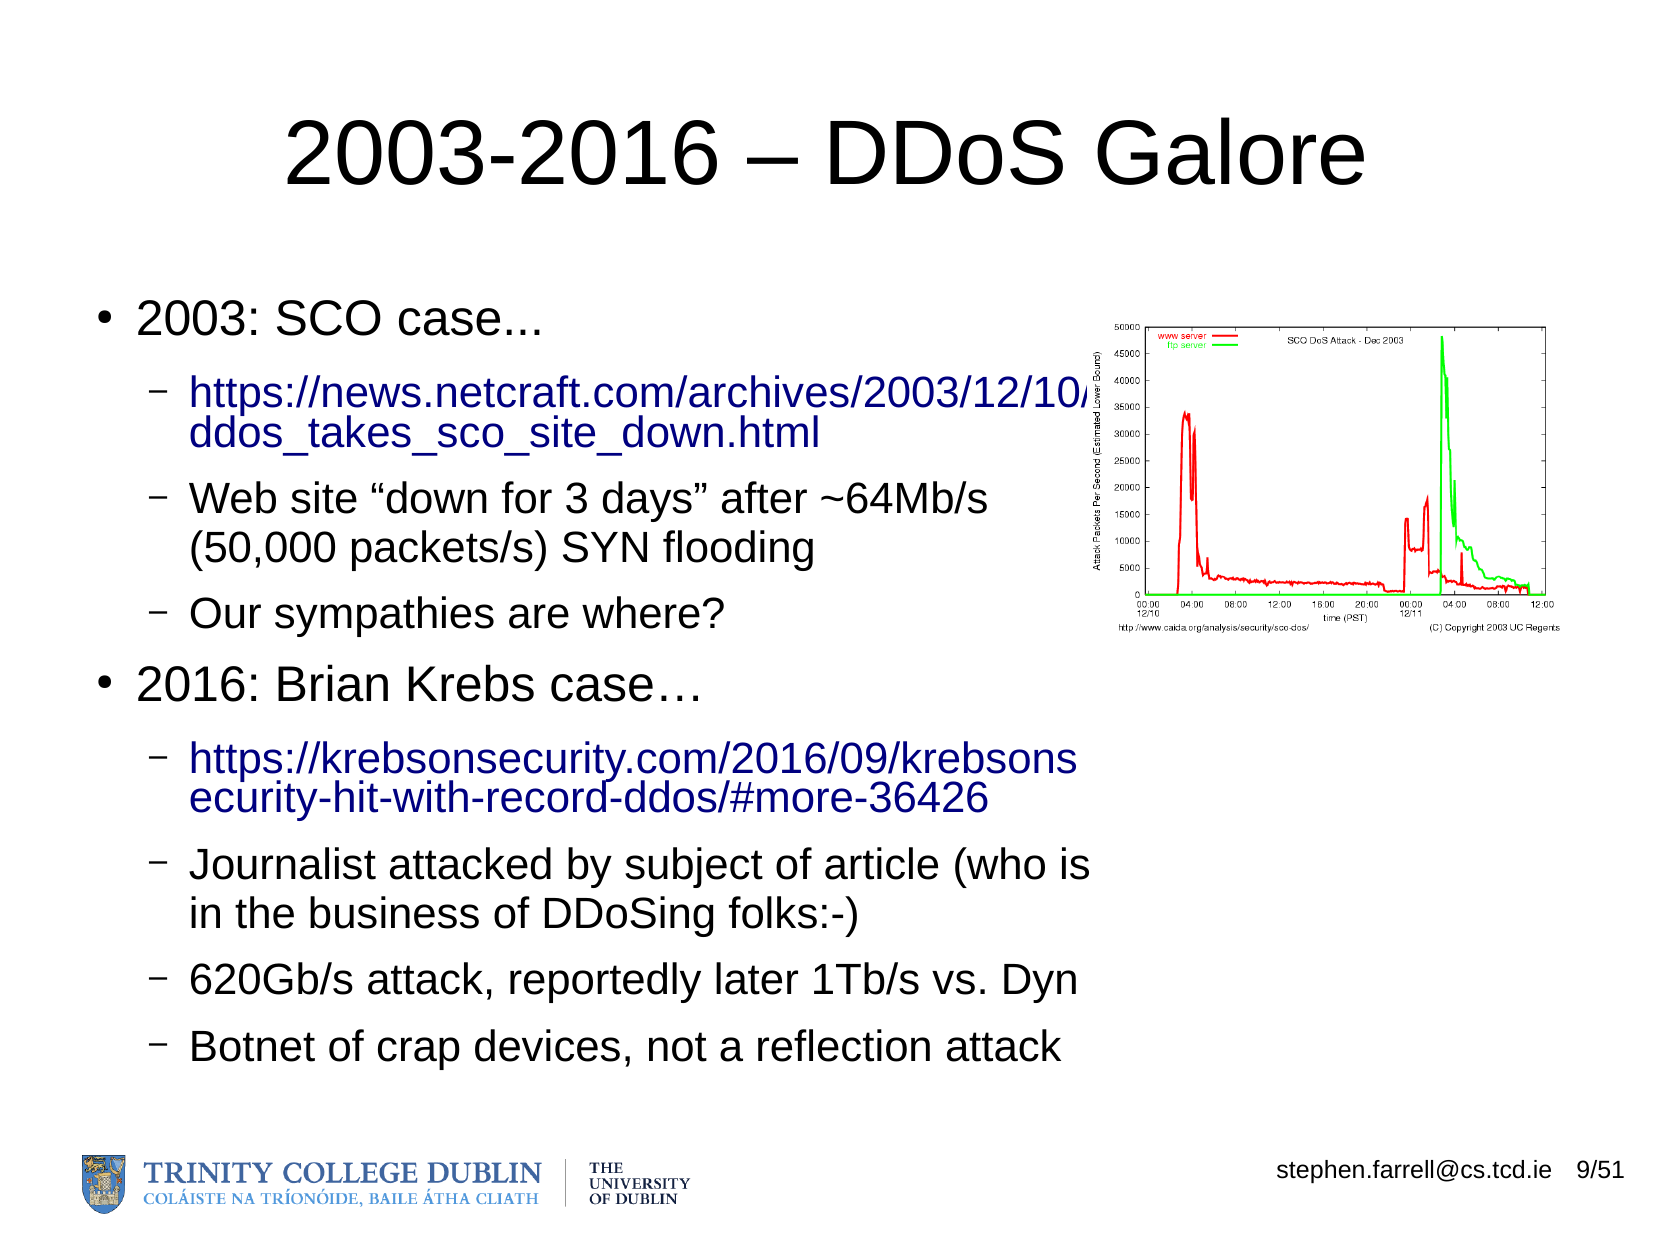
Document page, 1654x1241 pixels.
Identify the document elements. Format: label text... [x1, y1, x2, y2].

picture [1087, 299, 1561, 638]
picture [82, 1155, 694, 1214]
title 2003-2016 – DDoS Galore [82, 49, 1571, 257]
list 2003: SCO case... https://news.netcraft.com/archives/2003/12/10/ddos_takes_sco_site_down.html Web site “down for 3 days” after ~64Mb/s (50,000 packets/s) SYN flooding Our sympathies are where? 2016: Brian Krebs case… https://krebsonsecurity.com/2016/09/krebsonsecurity-hit-with-record-ddos/#more-36426 Journalist attacked by subject of article (who is in the business of DDoSing folks:-) 620Gb/s attack, reportedly later 1Tb/s vs. Dyn Botnet of crap devices, not a reflection attack [82, 290, 1096, 1010]
